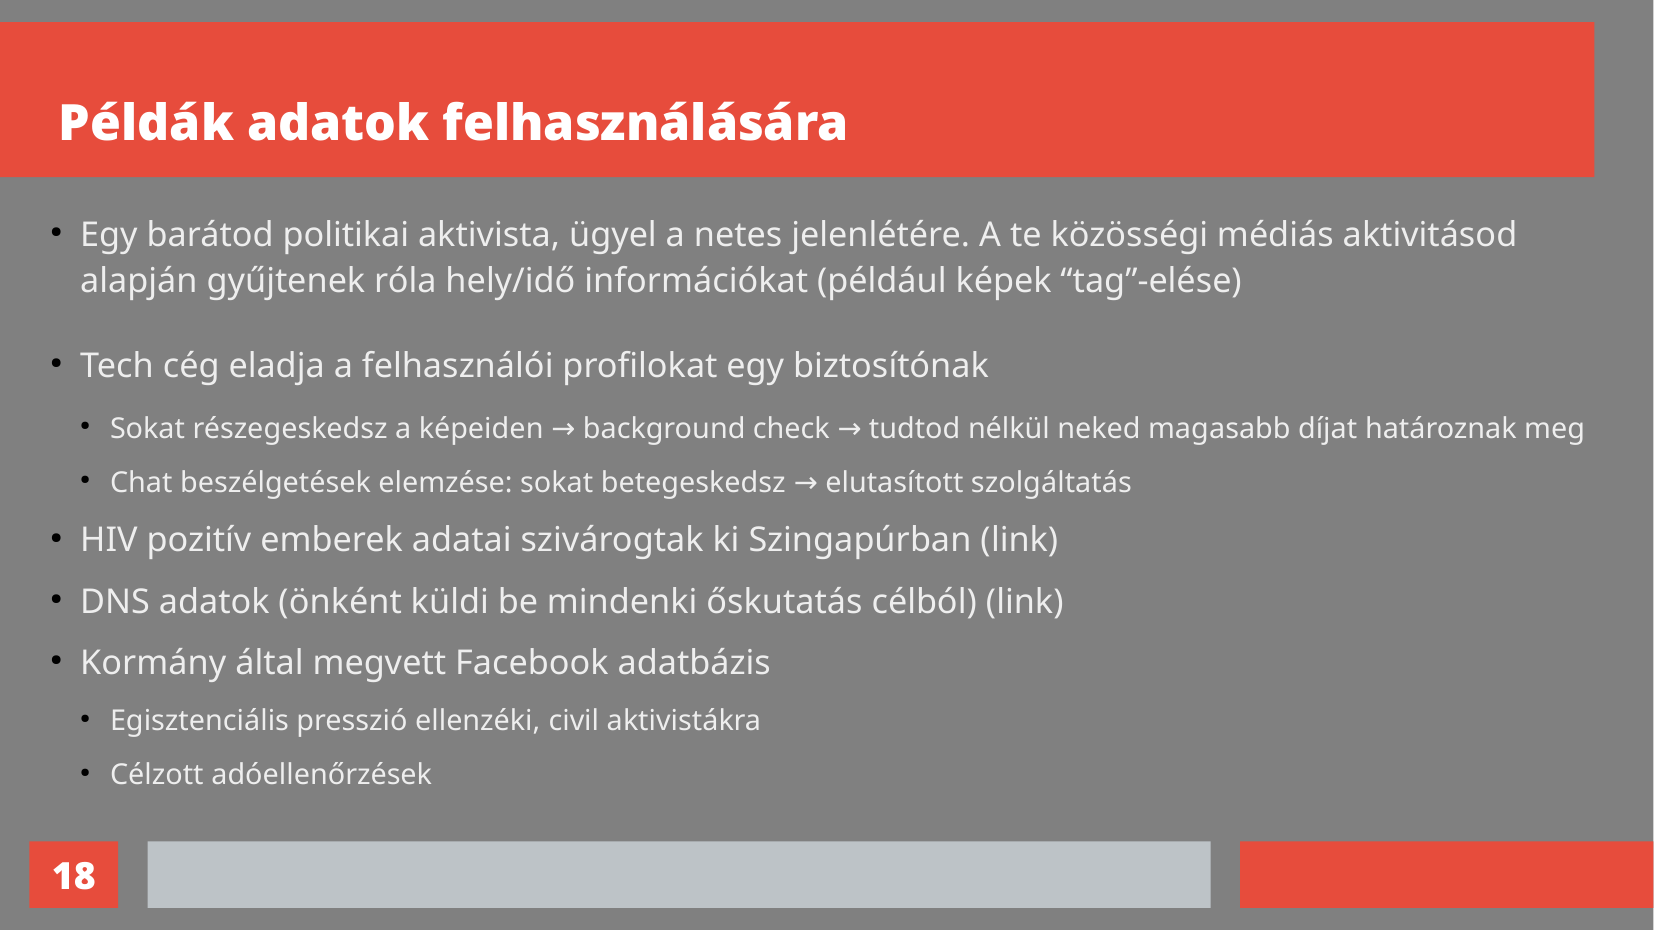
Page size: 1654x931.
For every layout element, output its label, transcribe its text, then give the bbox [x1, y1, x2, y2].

list Egy barátod politikai aktivista, ügyel a netes jelenlétére. A te közösségi médiás aktivitásod alapján gyűjtenek róla hely/idő információkat (például képek “tag”-elése) Tech cég eladja a felhasználói profilokat egy biztosítónak Sokat részegeskedsz a képeiden → background check → tudtod nélkül neked magasabb díjat határoznak meg Chat beszélgetések elemzése: sokat betegeskedsz → elutasított szolgáltatás HIV pozitív emberek adatai szivárogtak ki Szingapúrban (link) DNS adatok (önként küldi be mindenki őskutatás célból) (link) Kormány által megvett Facebook adatbázis Egisztenciális presszió ellenzéki, civil aktivistákra Célzott adóellenőrzések [50, 210, 1591, 811]
title Példák adatok felhasználására [58, 44, 1595, 155]
